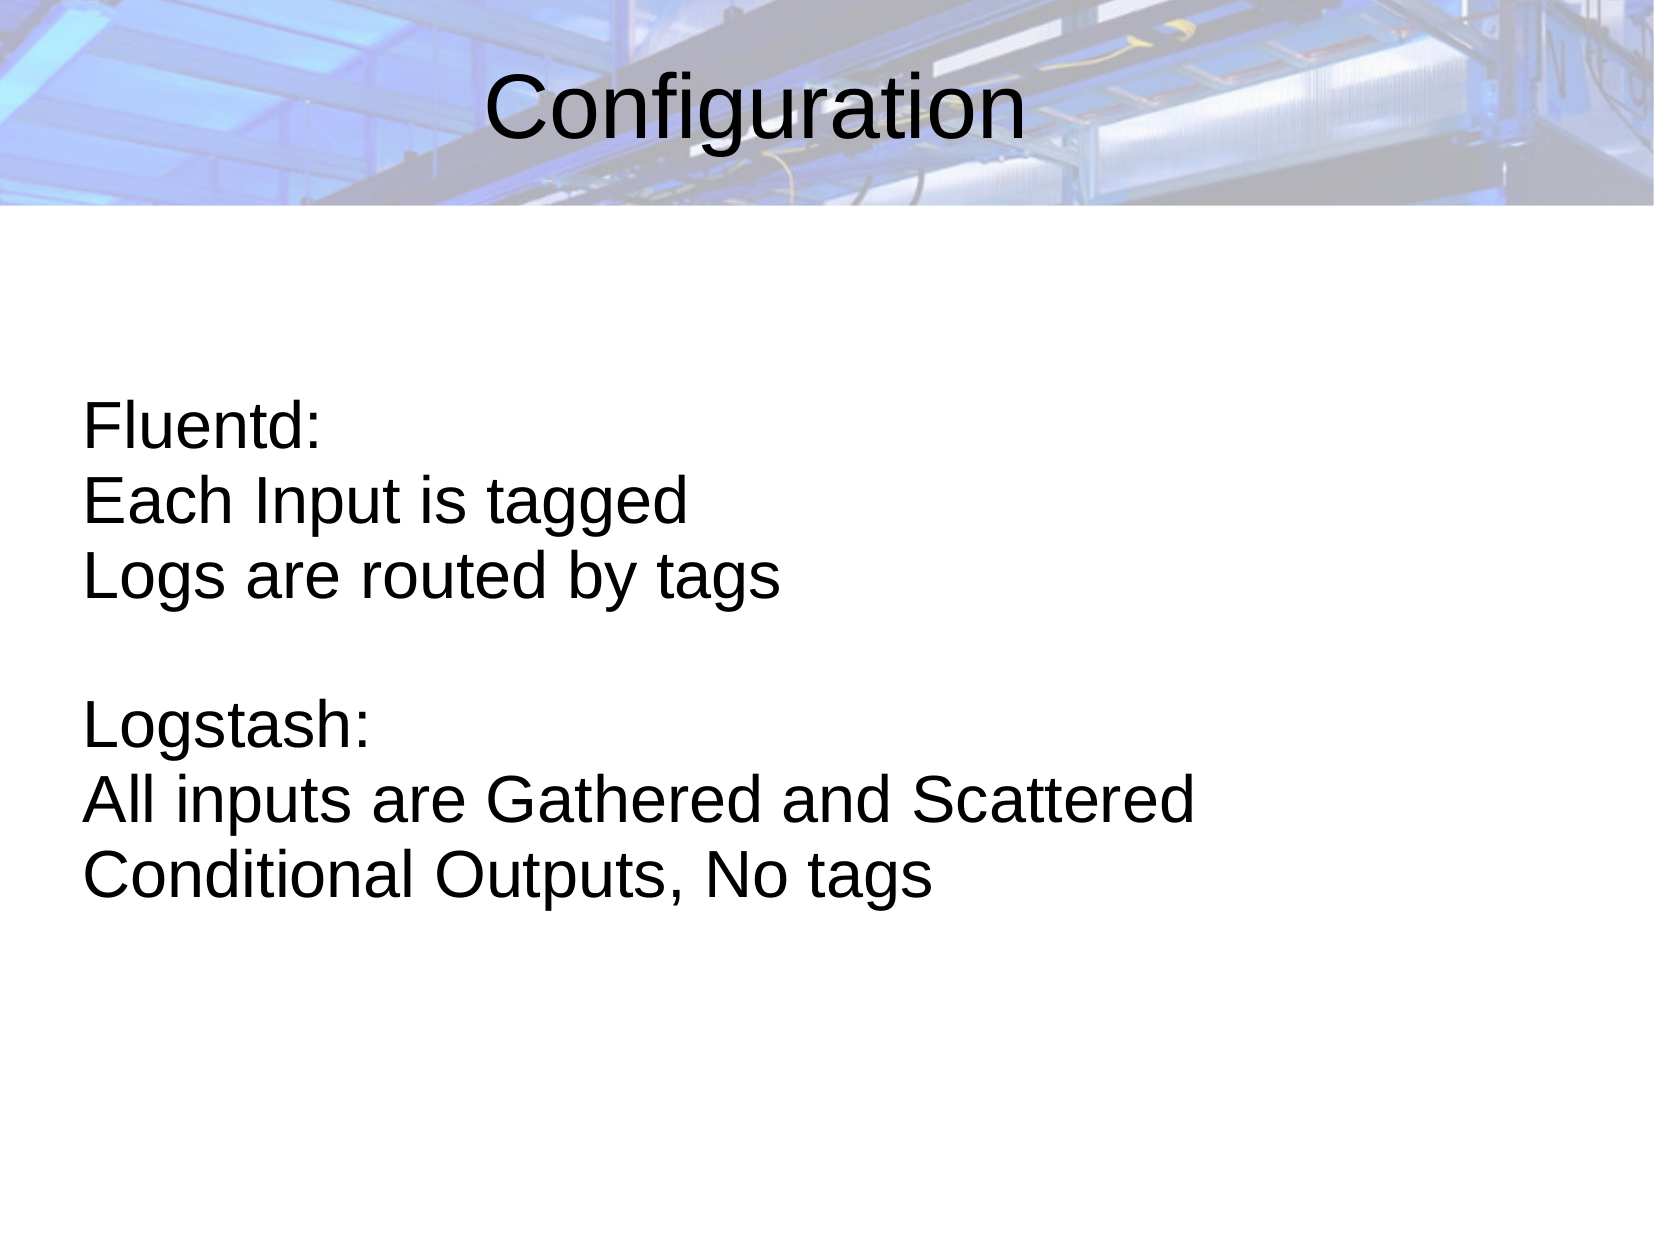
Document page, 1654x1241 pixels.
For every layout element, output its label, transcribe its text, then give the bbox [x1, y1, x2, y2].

picture [0, 0, 1654, 1241]
title Configuration [11, 2, 1501, 211]
subtitle Fluentd: Each Input is tagged Logs are routed by tags Logstash: All inputs are Gathered and Scattered Conditional Outputs, No tags [82, 290, 1538, 1010]
